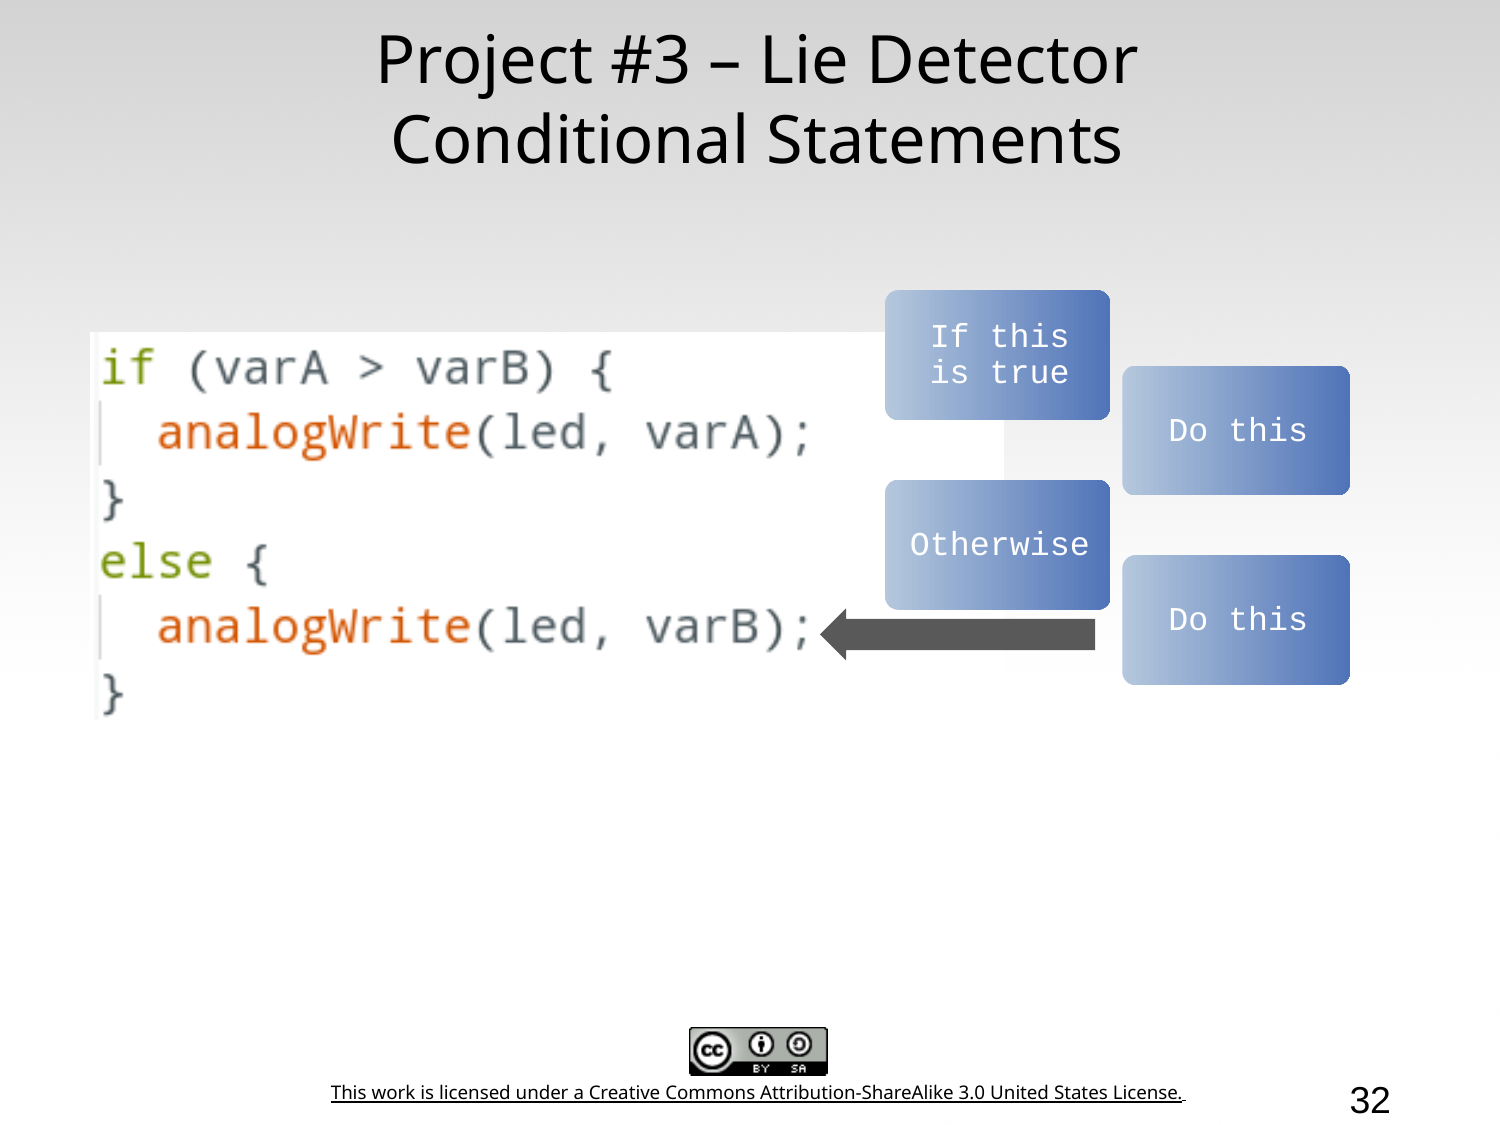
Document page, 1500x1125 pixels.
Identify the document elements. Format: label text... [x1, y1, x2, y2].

picture [0, 0, 1500, 1125]
text_box [820, 608, 1096, 661]
title Project #3 – Lie Detector Conditional Statements [75, 2, 1441, 191]
text_box Otherwise [884, 479, 1111, 610]
text_box Do this [1122, 555, 1351, 685]
text_box If this is true [885, 290, 1111, 421]
text_box Do this [1122, 365, 1351, 496]
